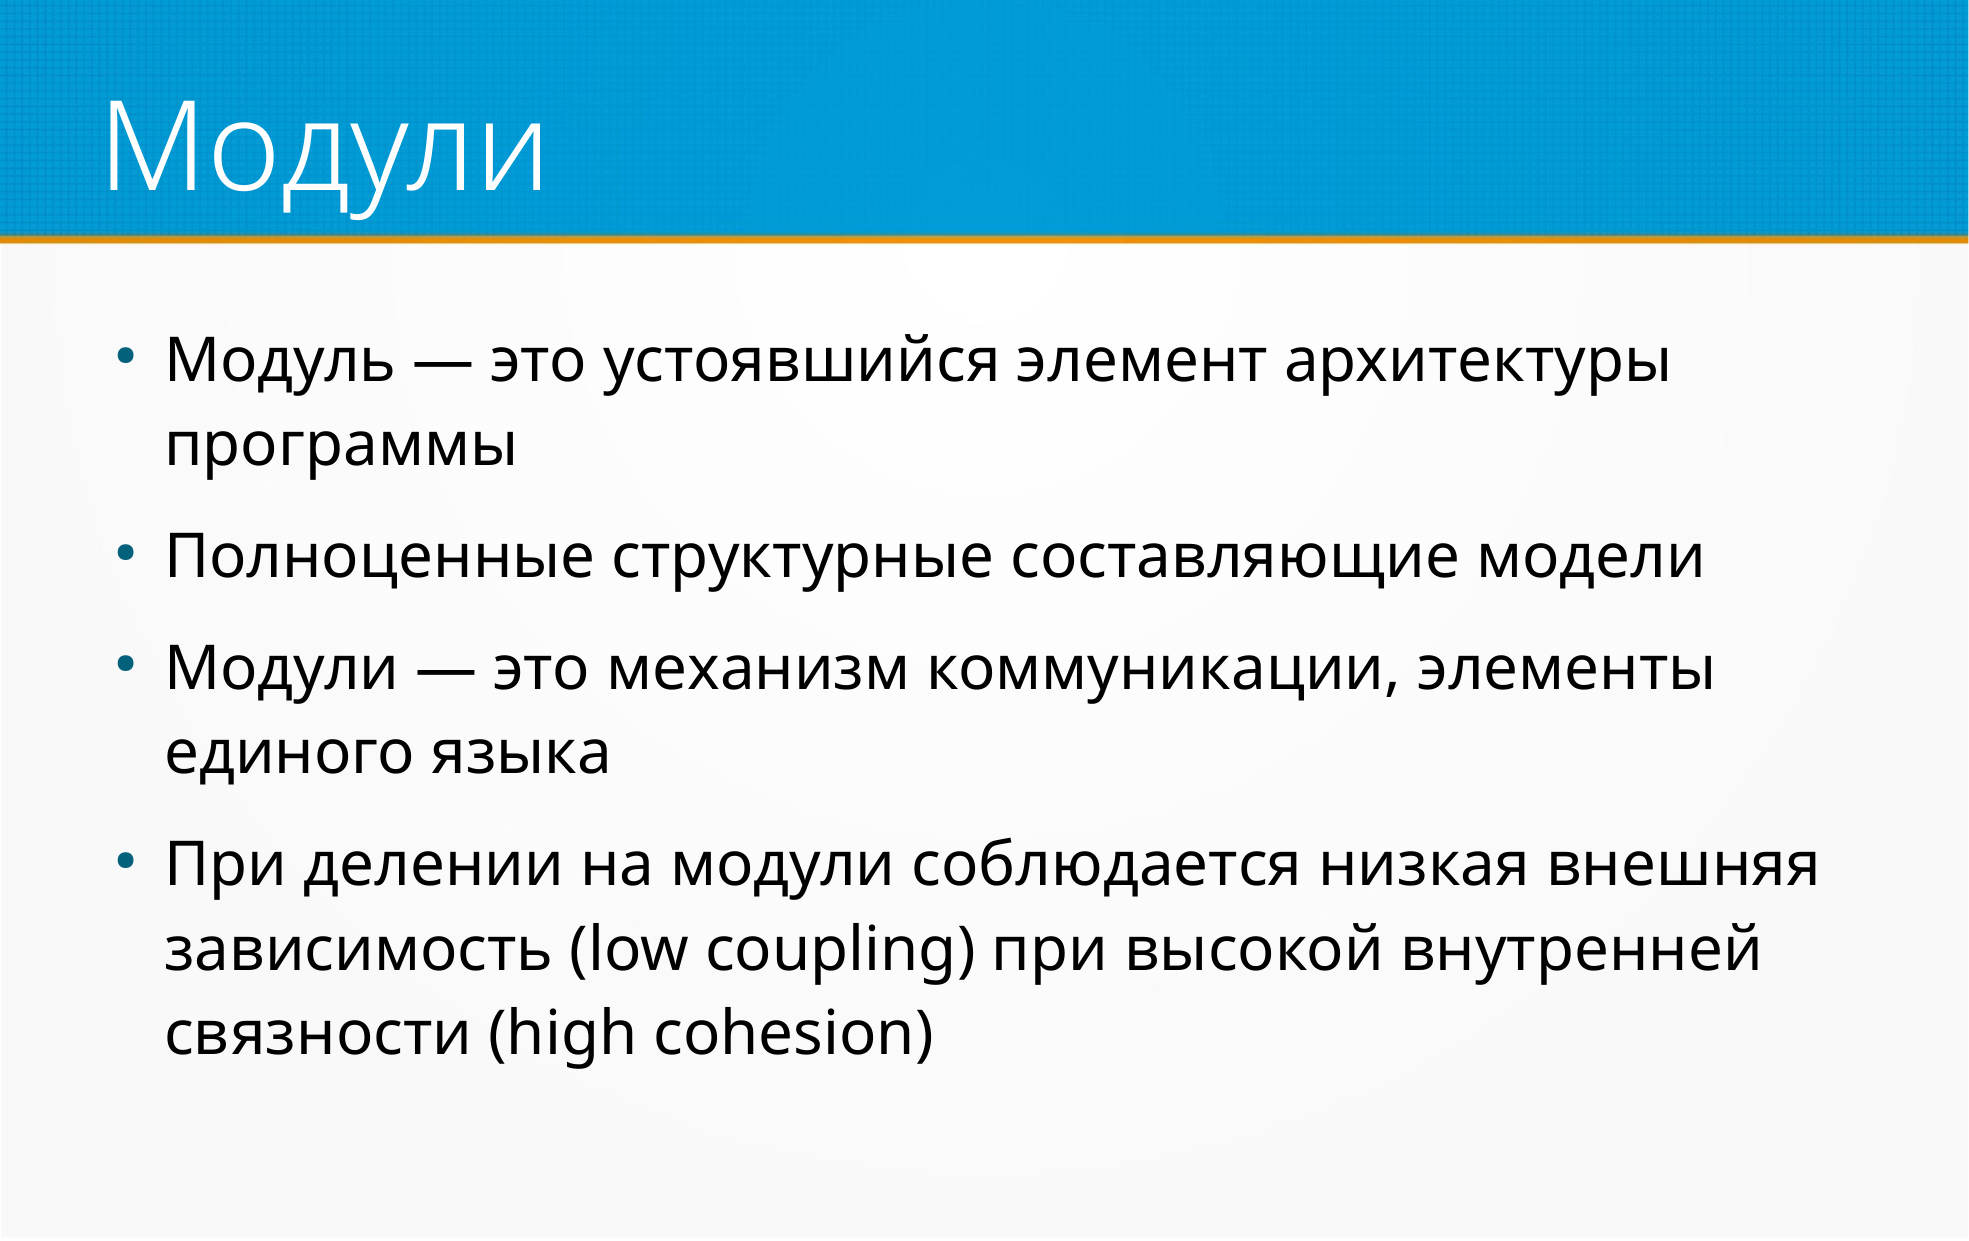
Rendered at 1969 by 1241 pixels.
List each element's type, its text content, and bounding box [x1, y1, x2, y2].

title Модули [98, 19, 1870, 227]
list Модуль — это устоявшийся элемент архитектуры программы Полноценные структурные составляющие модели Модули — это механизм коммуникации, элементы единого языка При делении на модули соблюдается низкая внешняя зависимость (low coupling) при высокой внутренней связности (high cohesion) [98, 315, 1861, 1081]
picture [0, 233, 1969, 1241]
